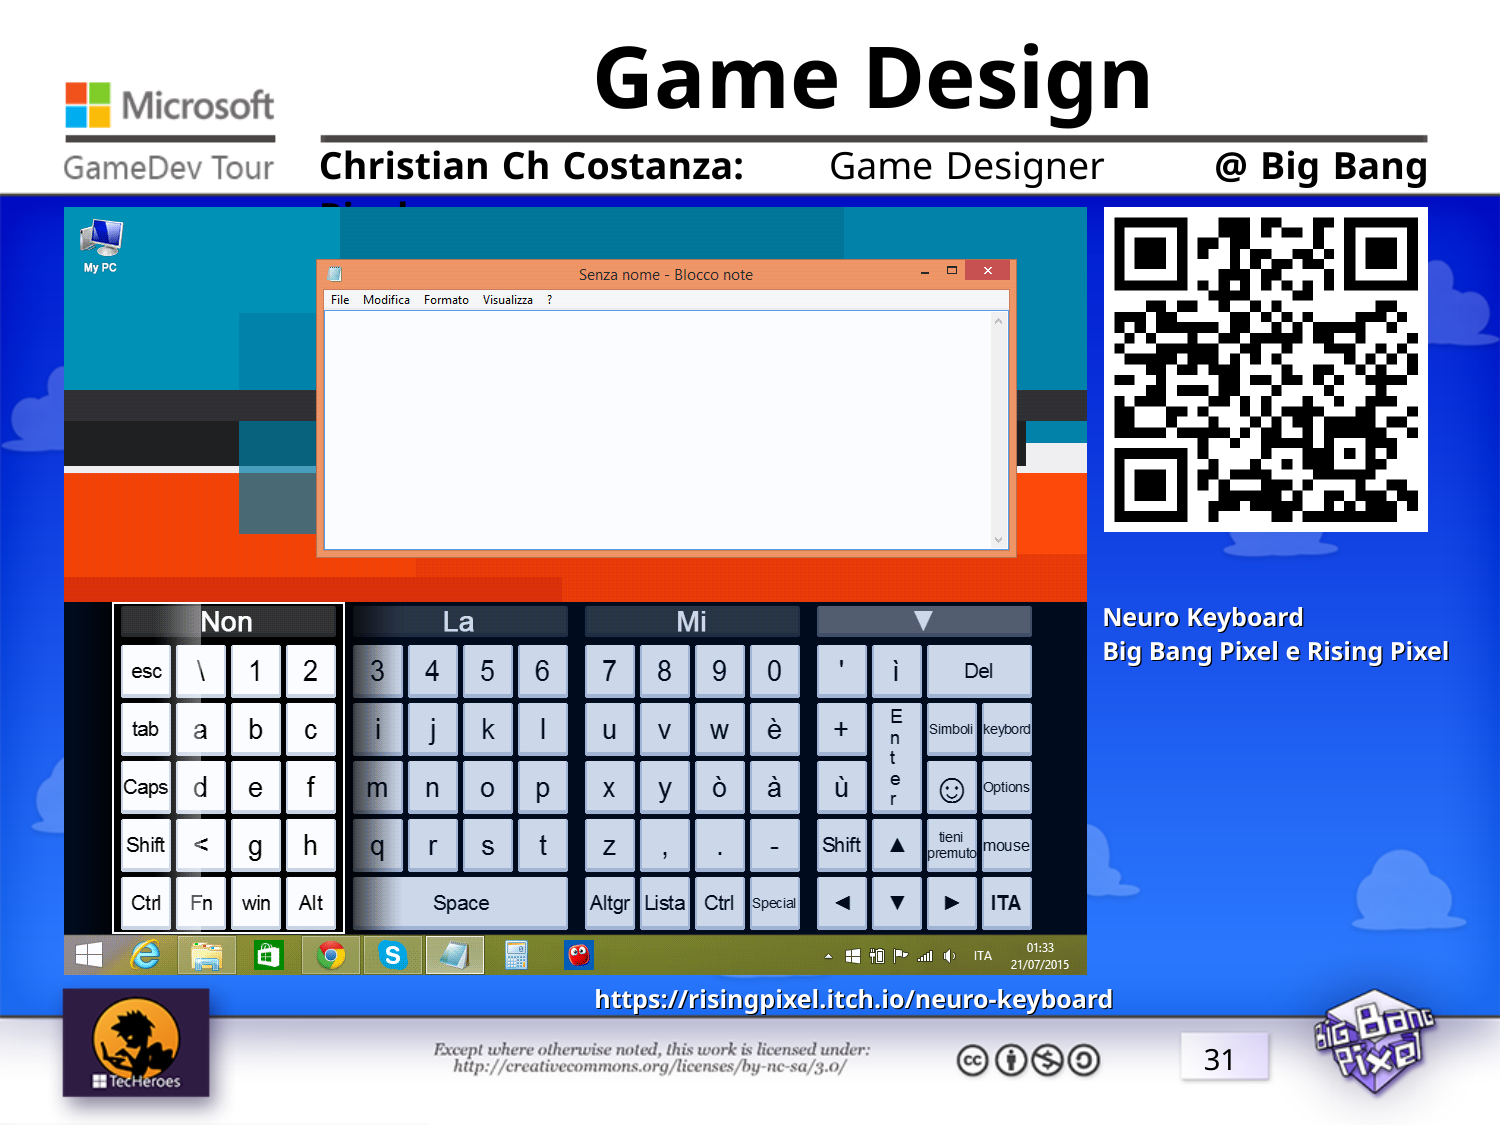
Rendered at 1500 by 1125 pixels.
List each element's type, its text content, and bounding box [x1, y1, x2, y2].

text_box Game Design [319, 9, 1430, 142]
picture [0, 0, 1500, 1125]
text_box Christian Ch Costanza: Game Designer @ Big Bang Pixel [318, 124, 1430, 257]
text_box https://risingpixel.itch.io/neuro-keyboard [579, 974, 1182, 1028]
text_box <numero> [1110, 1033, 1252, 1117]
text_box Neuro Keyboard Big Bang Pixel e Rising Pixel [1087, 591, 1500, 674]
